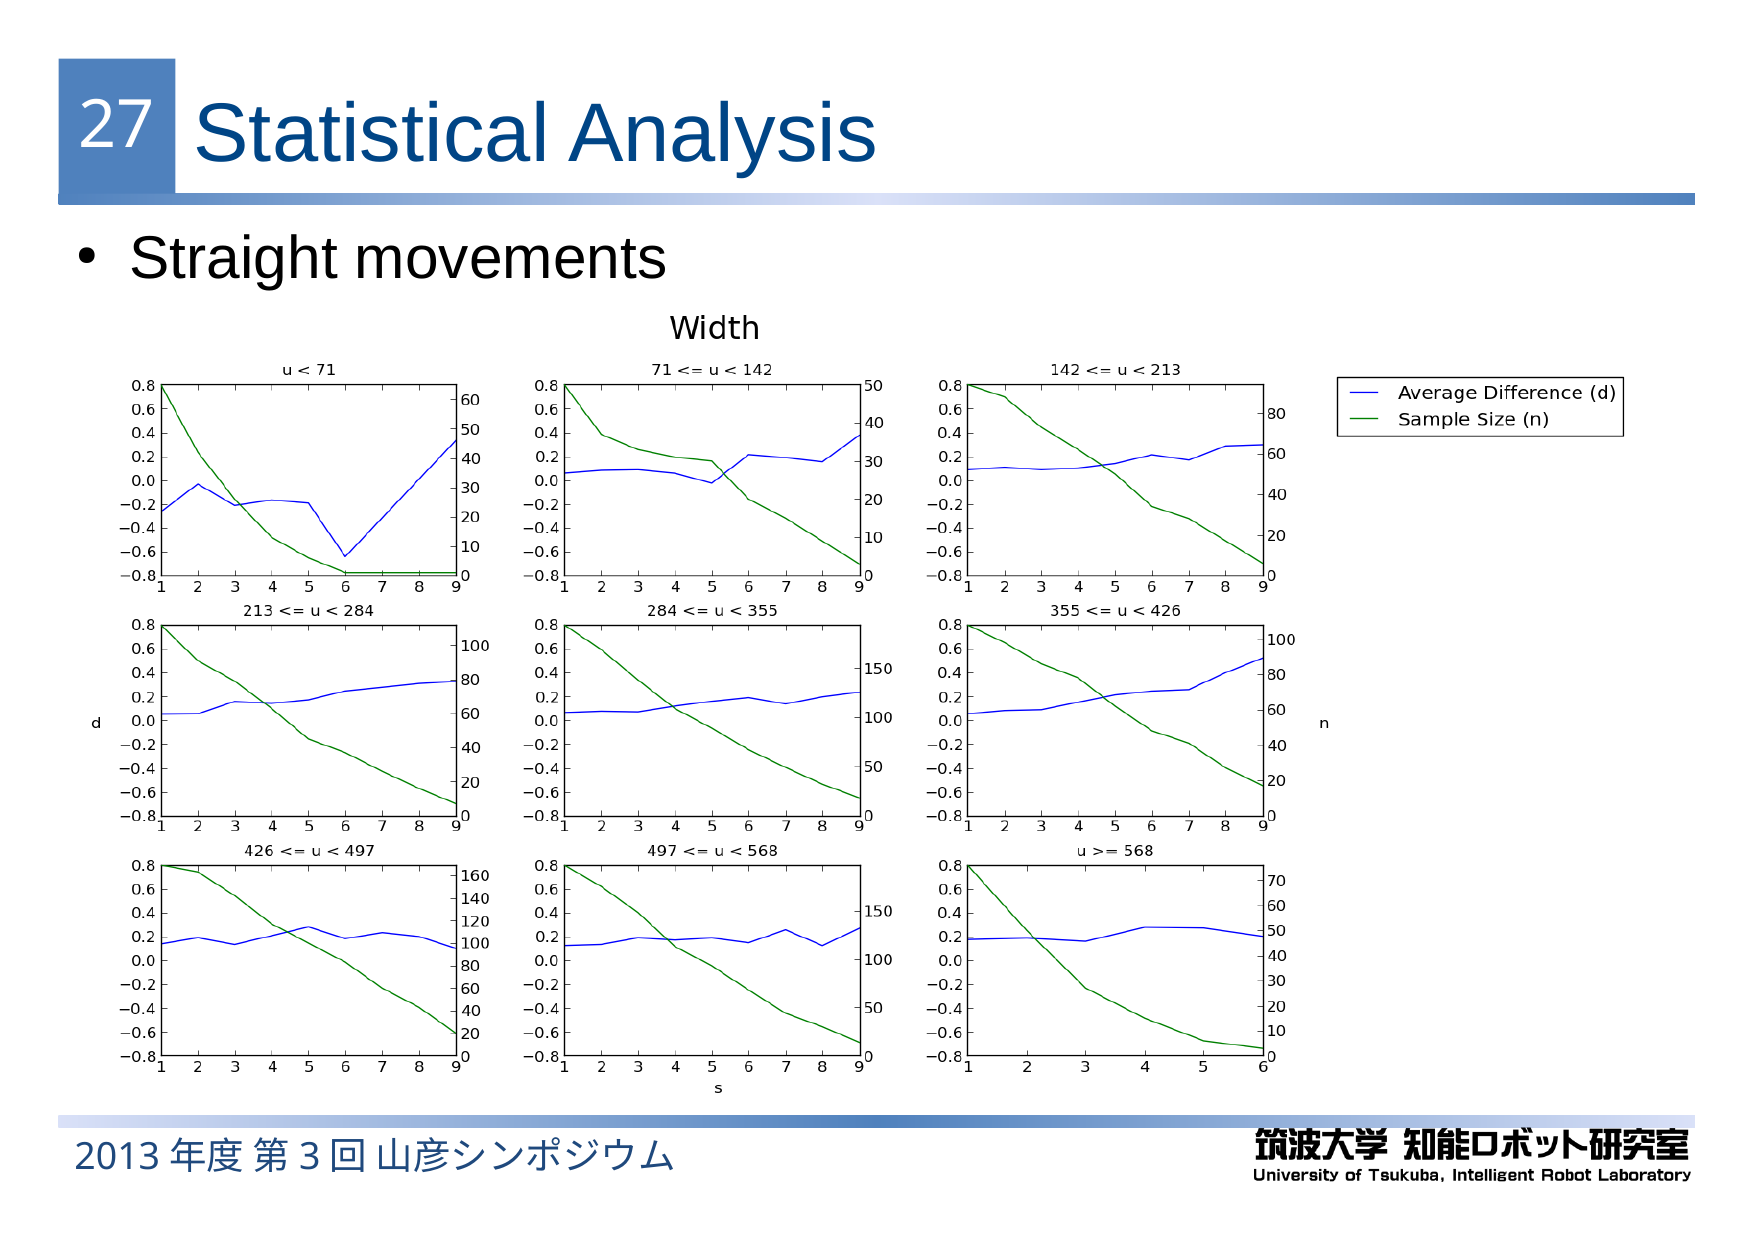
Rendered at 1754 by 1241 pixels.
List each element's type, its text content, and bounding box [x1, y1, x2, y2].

picture [1252, 1127, 1691, 1182]
title Statistical Analysis [193, 61, 1651, 205]
list Straight movements [58, 223, 1696, 298]
picture [58, 298, 1696, 1108]
